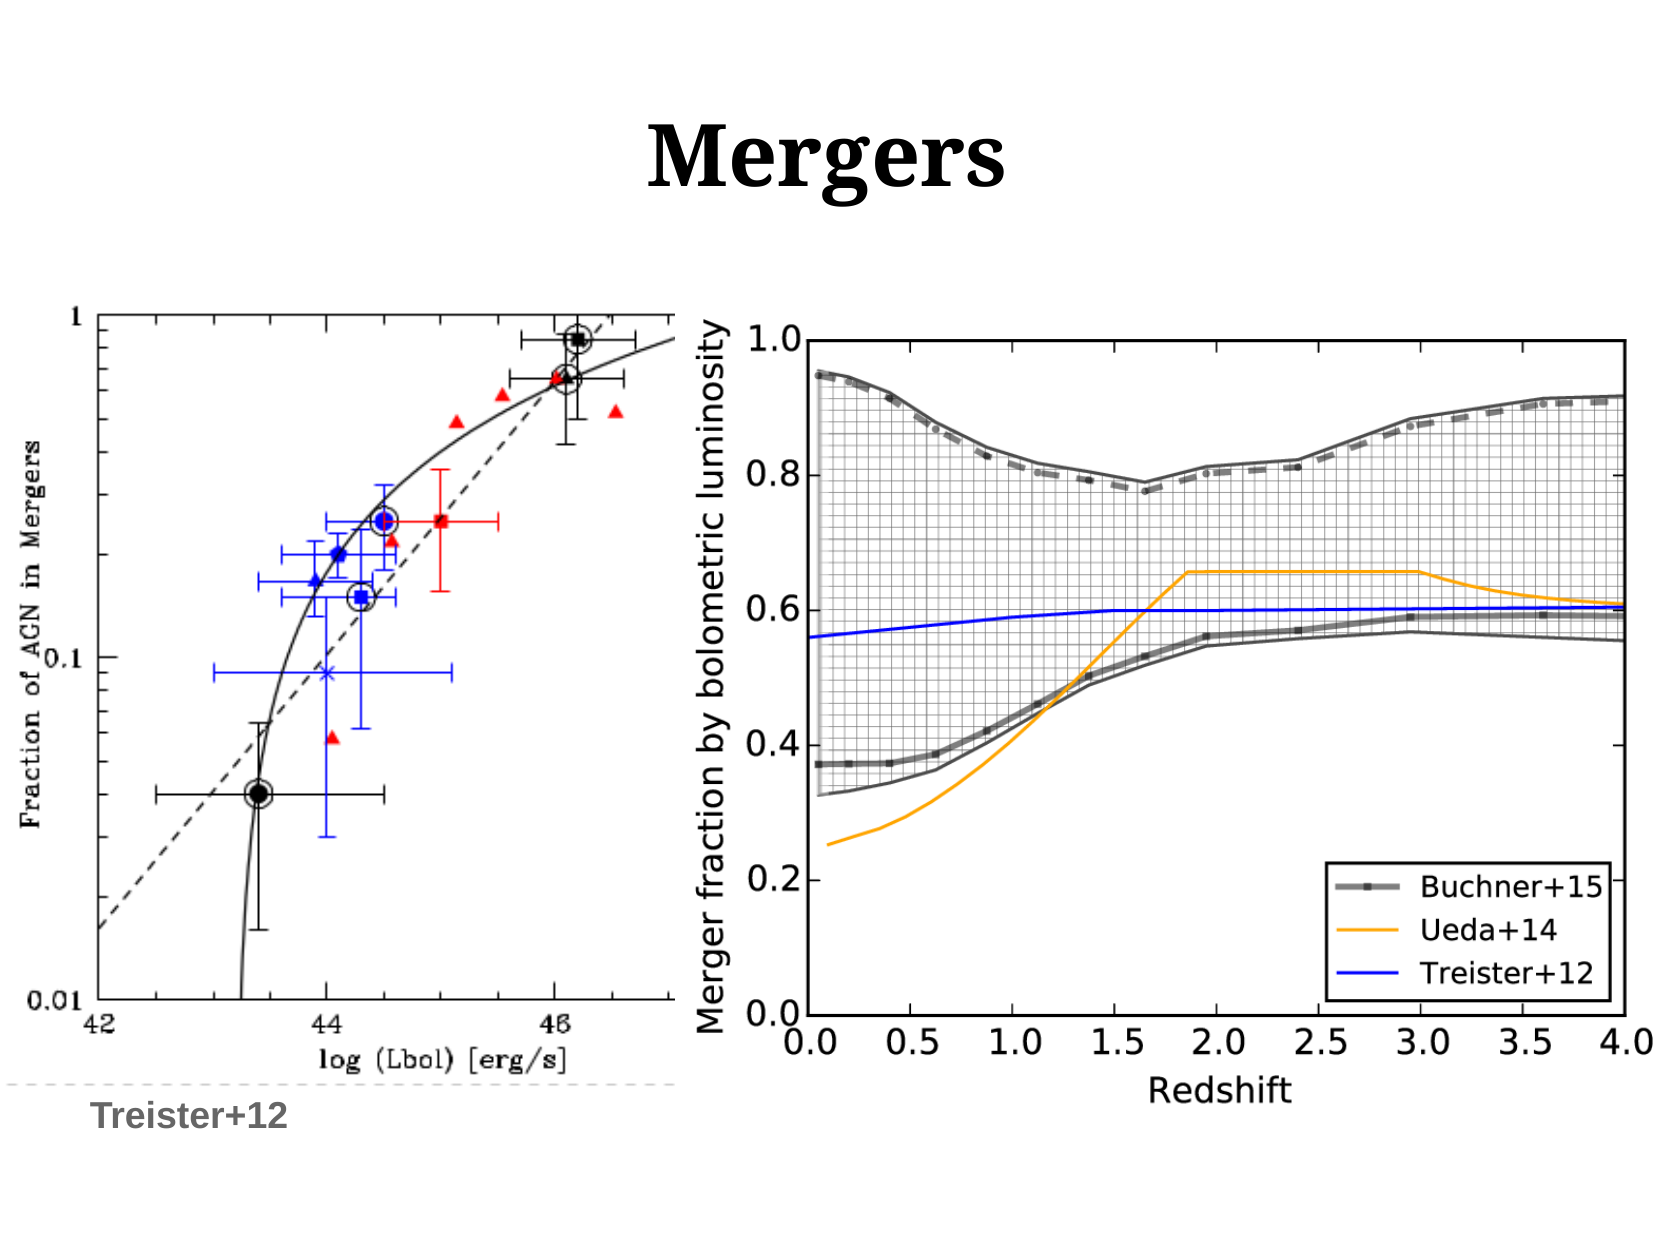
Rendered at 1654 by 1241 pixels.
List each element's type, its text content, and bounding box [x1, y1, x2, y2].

picture [0, 293, 1654, 1131]
title Mergers [82, 49, 1571, 257]
text_box Treister+12 [75, 1087, 713, 1145]
